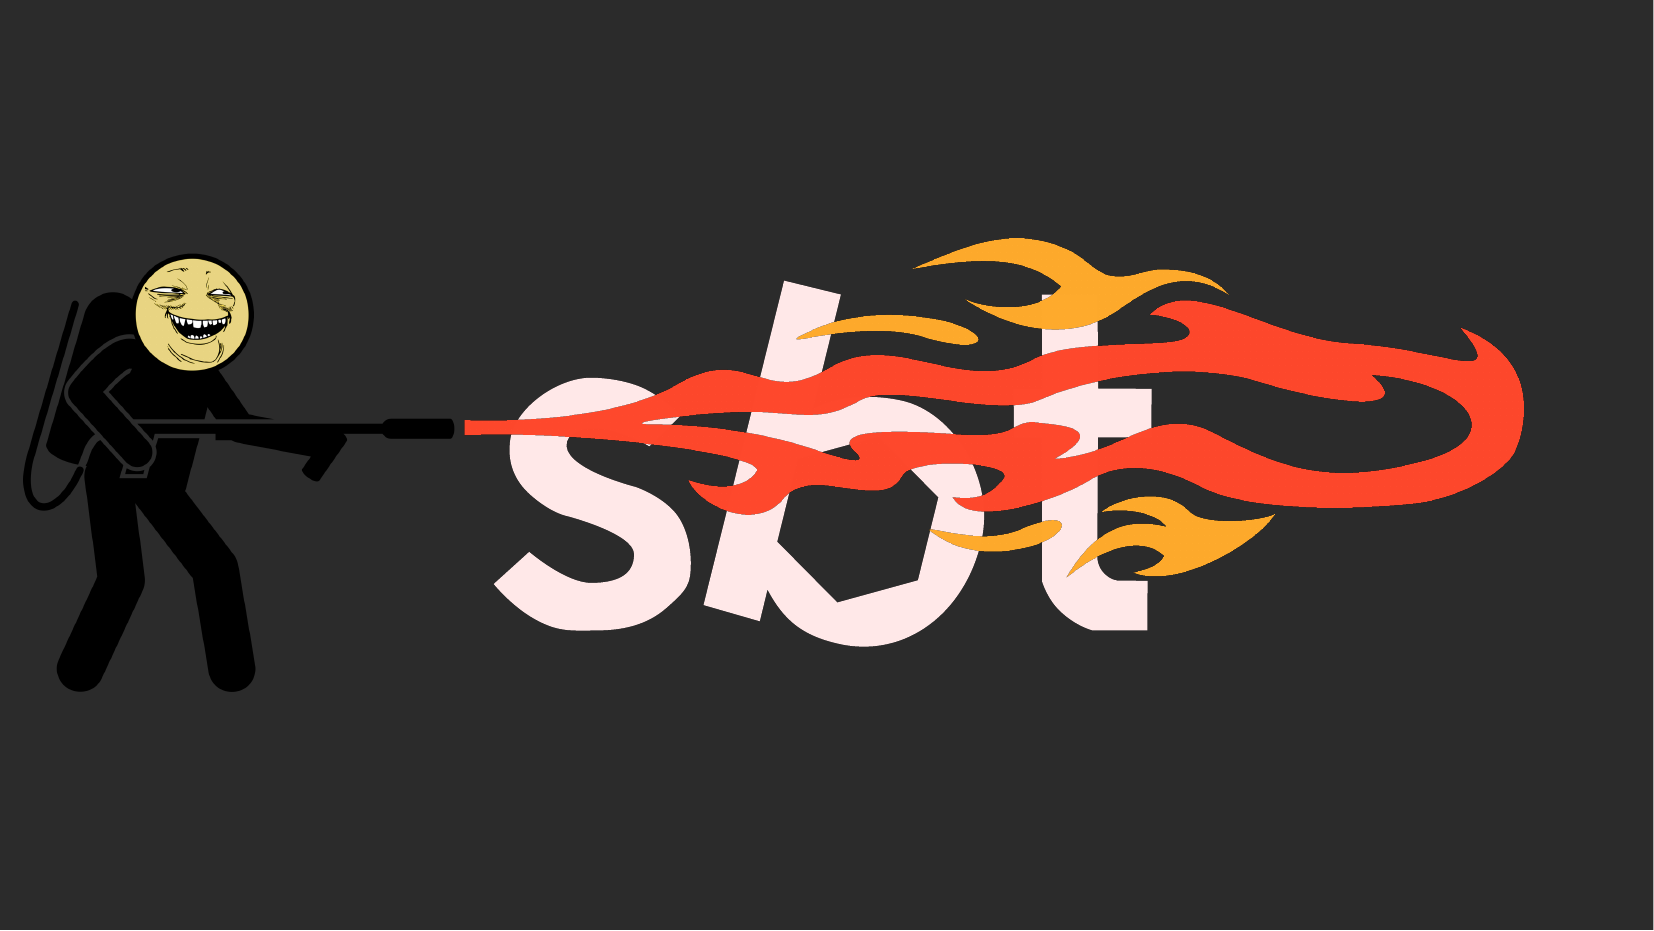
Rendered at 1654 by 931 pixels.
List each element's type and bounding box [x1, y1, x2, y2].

picture [23, 238, 1524, 692]
